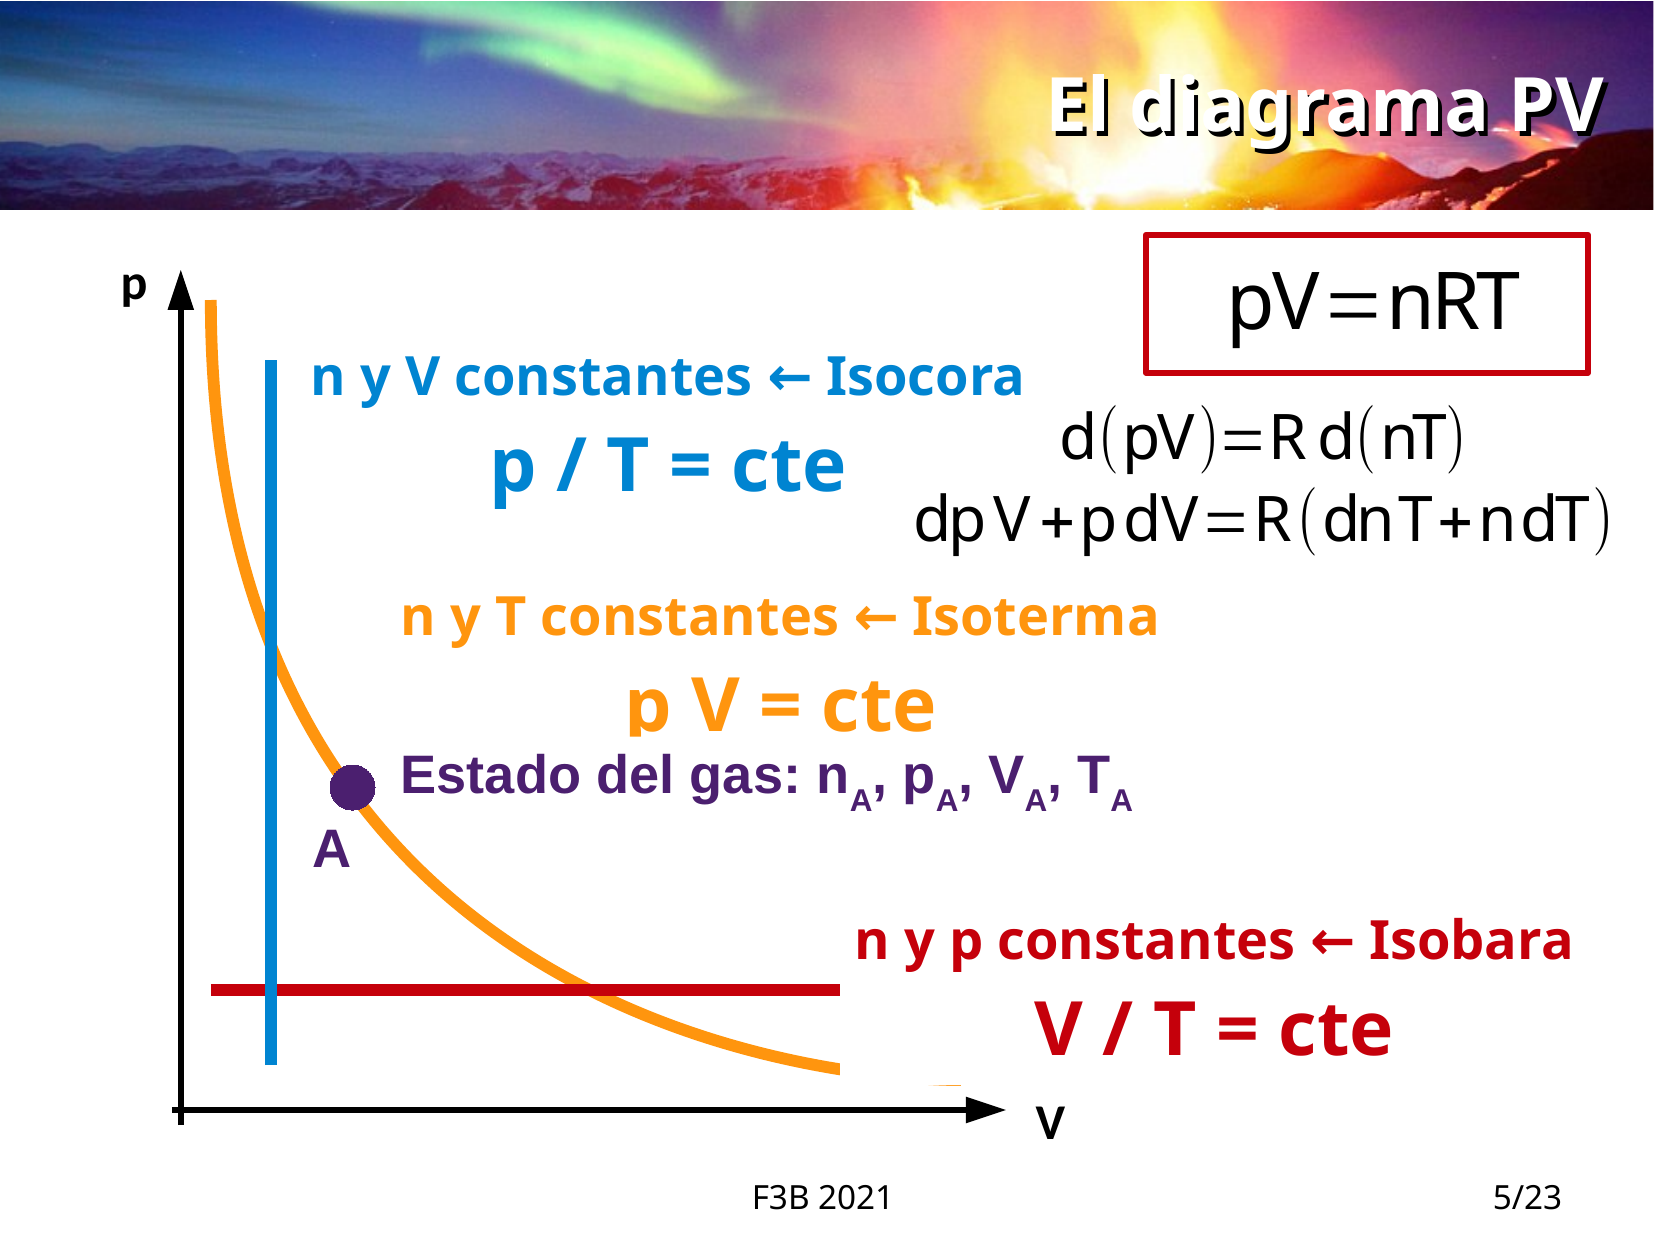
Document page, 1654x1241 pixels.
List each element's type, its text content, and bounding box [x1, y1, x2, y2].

title El diagrama PV [45, 15, 1606, 191]
chart [906, 399, 1620, 560]
text_box V [1020, 1095, 1081, 1171]
chart [1220, 252, 1527, 350]
text_box [330, 765, 376, 811]
text_box p [105, 255, 163, 331]
text_box n y V constantes ← Isocora p / T = cte [296, 330, 1036, 502]
text_box A [289, 811, 376, 901]
text_box n y p constantes ← Isobara V / T = cte [840, 893, 1578, 1066]
text_box n y T constantes ← Isoterma p V = cte [386, 570, 1156, 742]
picture [0, 1, 1654, 210]
text_box Estado del gas: nA, pA, VA, TA [385, 736, 1151, 826]
